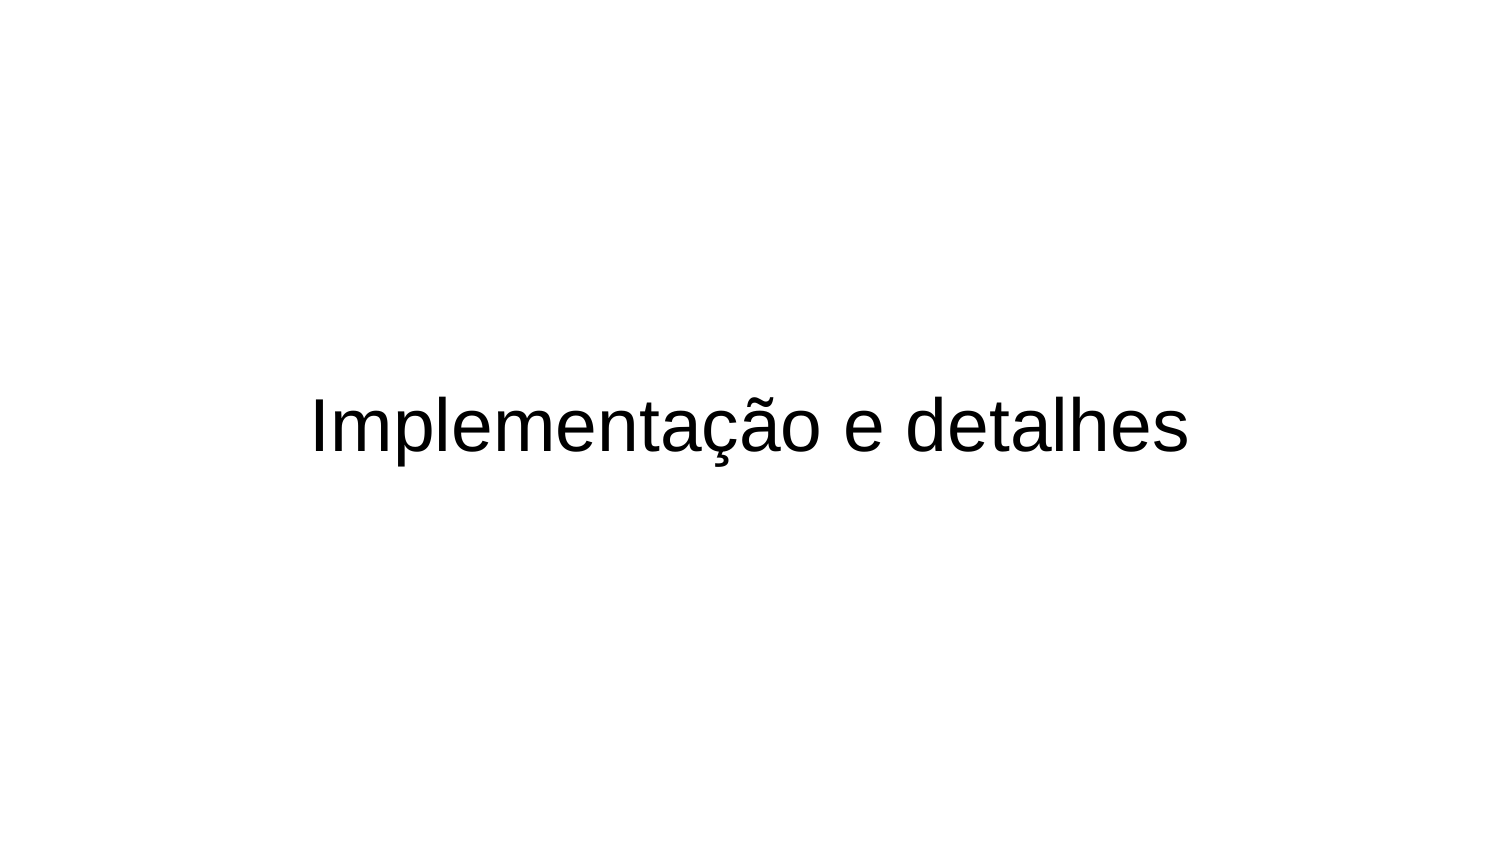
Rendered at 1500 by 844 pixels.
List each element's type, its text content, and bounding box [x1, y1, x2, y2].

title Implementação e detalhes [51, 352, 1449, 491]
